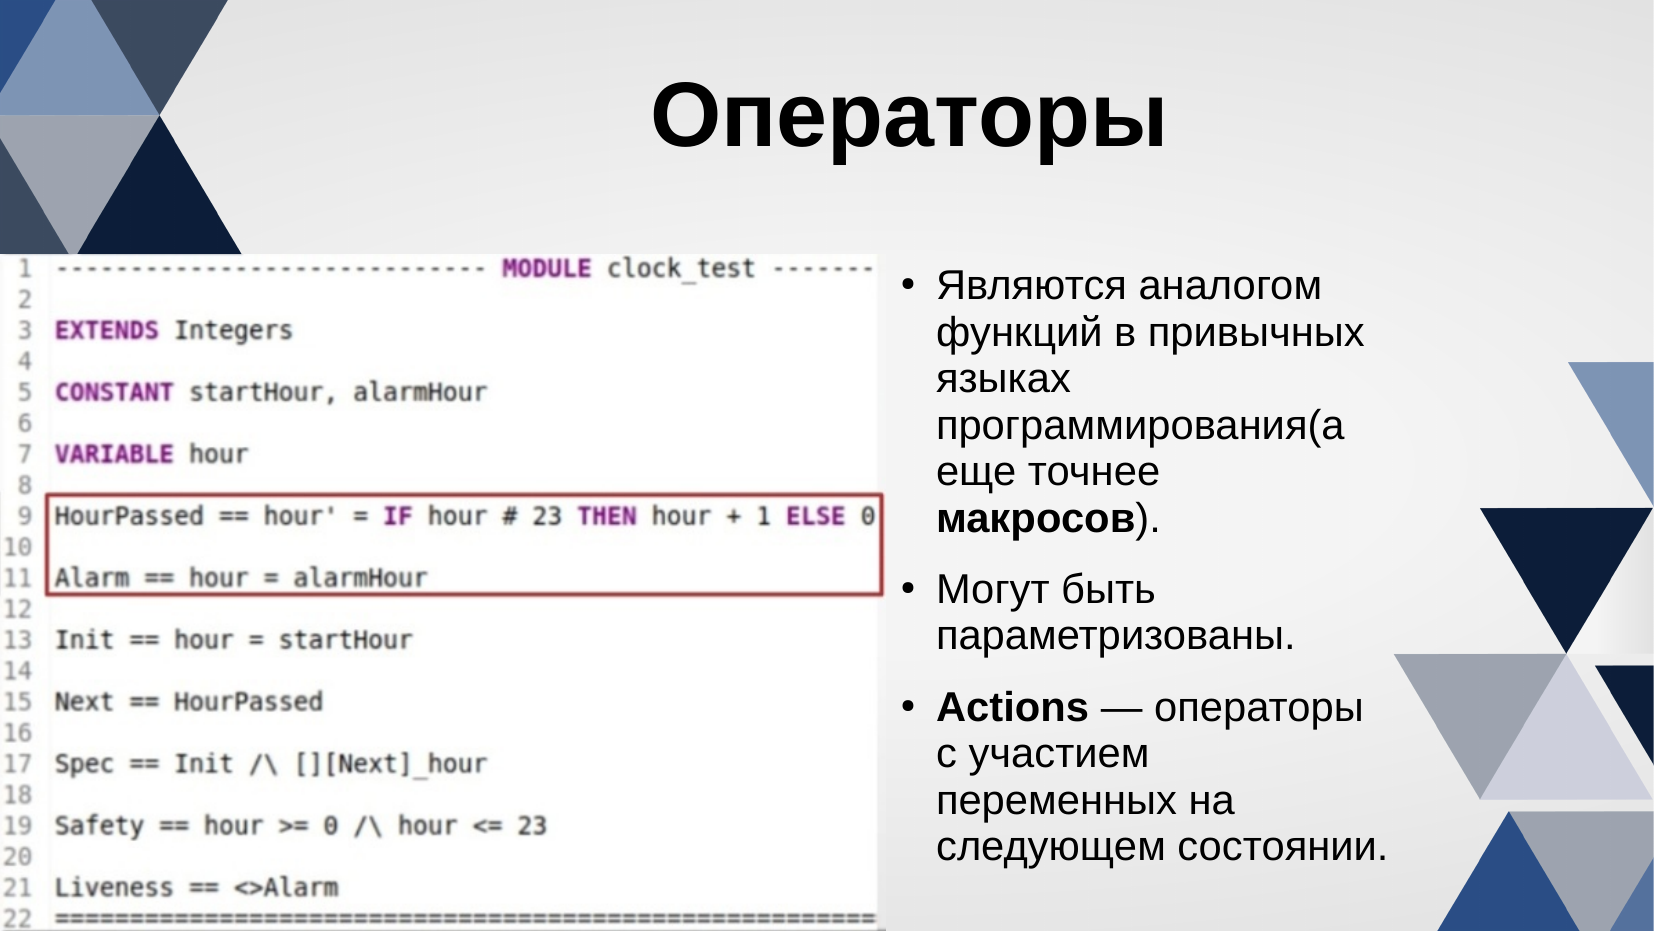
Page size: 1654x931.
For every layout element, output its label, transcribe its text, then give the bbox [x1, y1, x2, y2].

picture [0, 0, 1654, 931]
text_box Являются аналогом функций в привычных языках программирования(а еще точнее макросов). Могут быть параметризованы. Actions — операторы с участием переменных на следующем состоянии. [886, 254, 1410, 931]
title Операторы [165, 37, 1654, 193]
